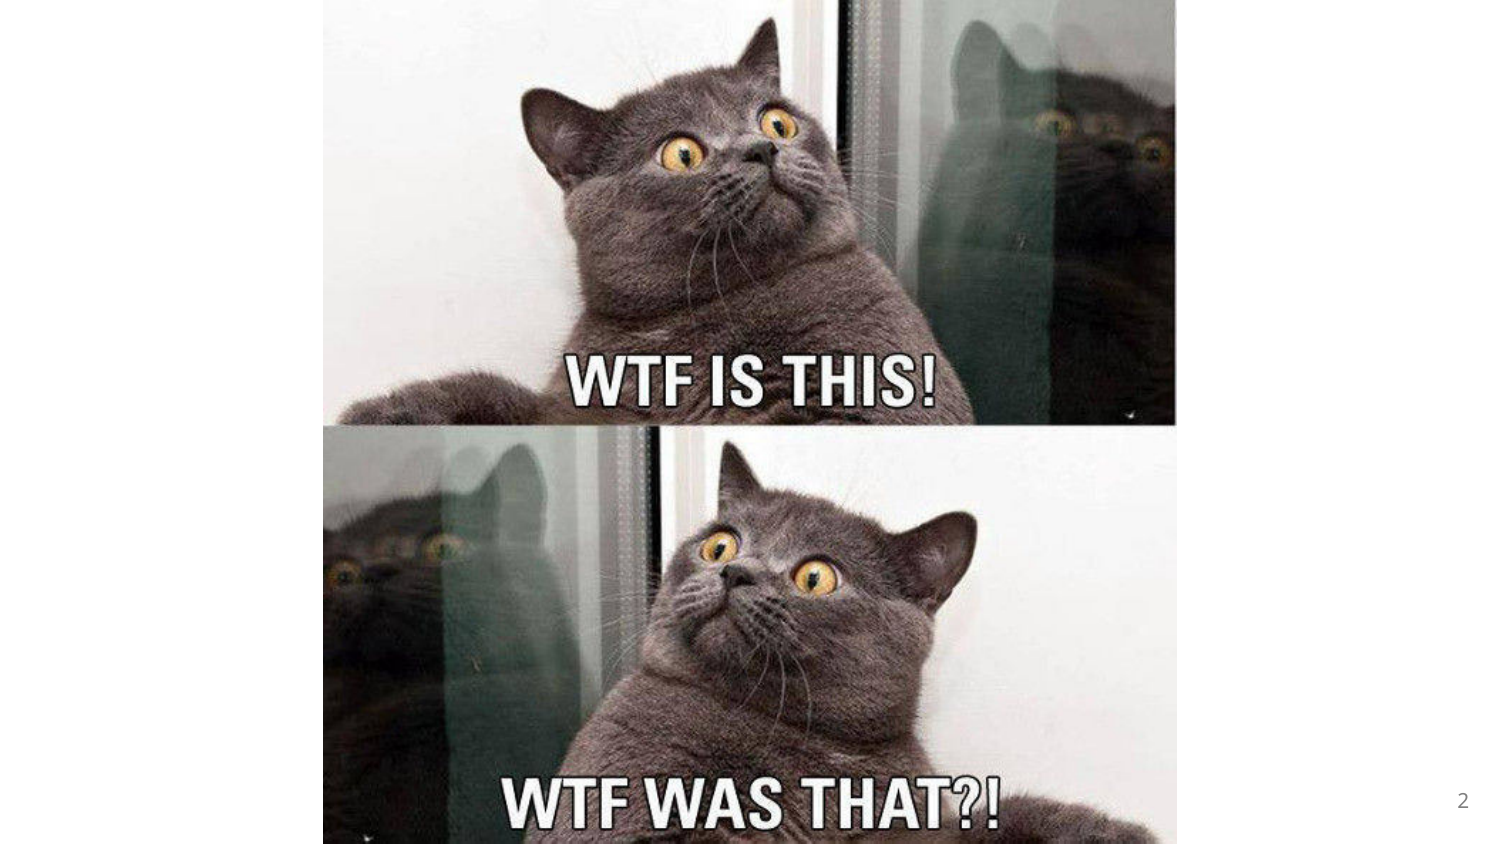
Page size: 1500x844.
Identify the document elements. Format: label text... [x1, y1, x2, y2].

slide_number <number> [1394, 769, 1484, 834]
picture [323, 0, 1177, 844]
